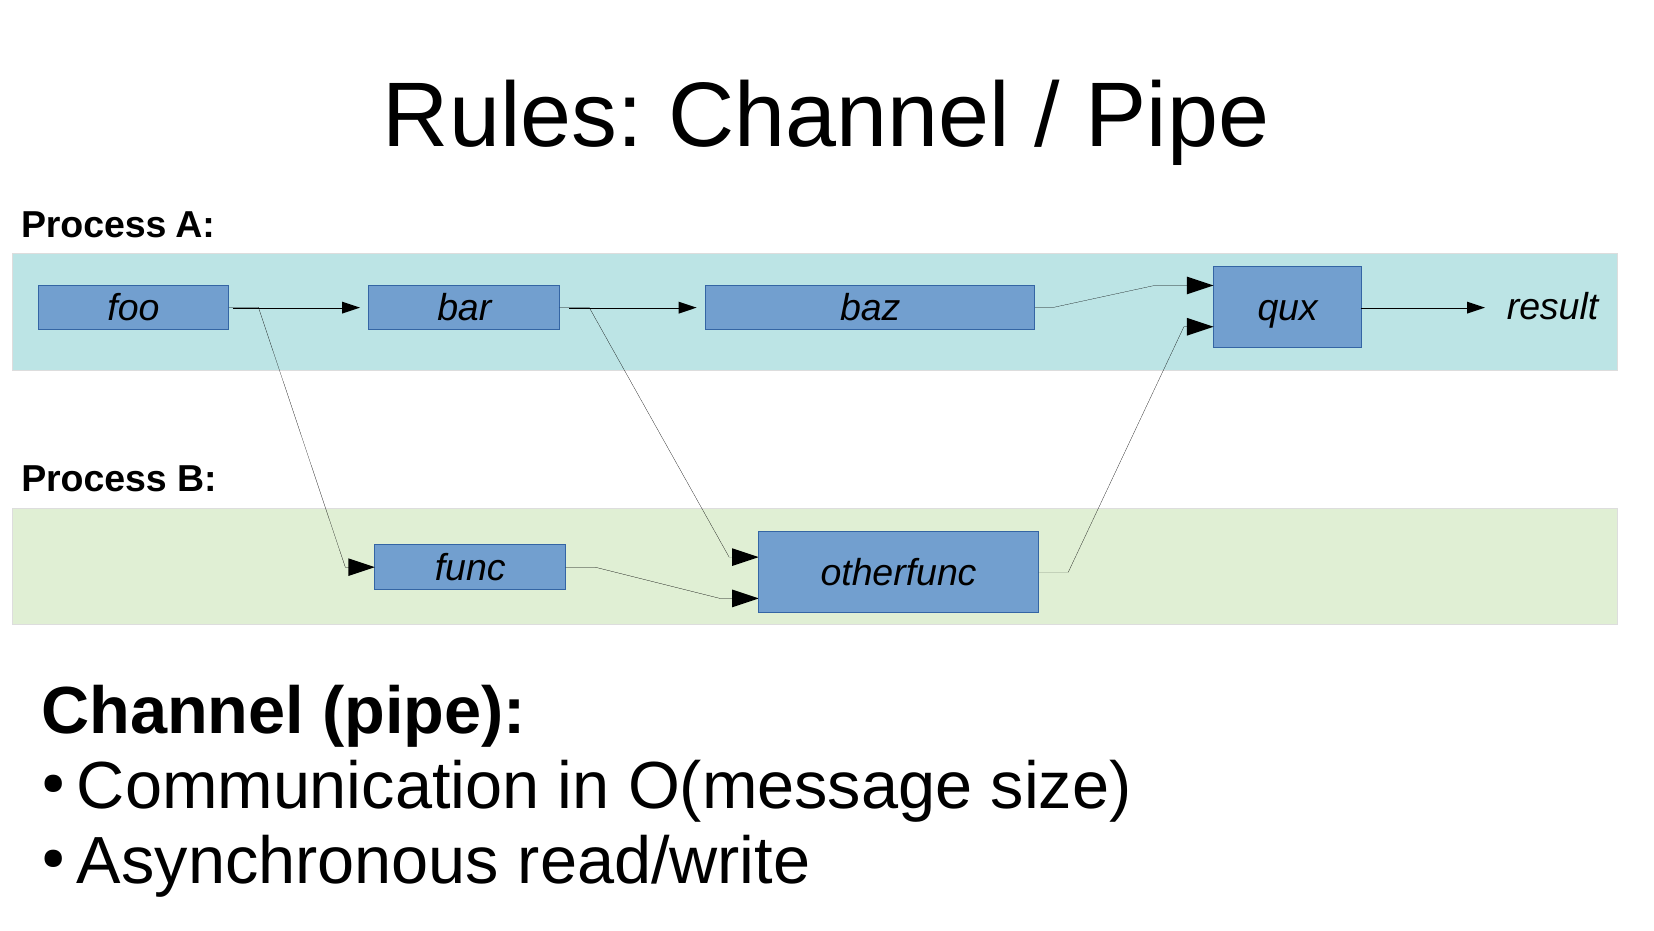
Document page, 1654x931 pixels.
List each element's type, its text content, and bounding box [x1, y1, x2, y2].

text_box foo [38, 285, 229, 330]
title Rules: Channel / Pipe [82, 37, 1571, 193]
text_box baz [705, 285, 1035, 330]
text_box result [1492, 278, 1630, 378]
subtitle Channel (pipe): Communication in O(message size) Asynchronous read/write [41, 654, 1530, 917]
text_box qux [1213, 266, 1362, 348]
text_box bar [368, 285, 560, 330]
text_box Process B: [6, 449, 280, 507]
text_box [12, 508, 1618, 625]
text_box Process A: [6, 195, 280, 253]
text_box func [374, 544, 566, 590]
text_box otherfunc [758, 531, 1039, 613]
text_box [703, 508, 1097, 572]
text_box [12, 253, 1618, 371]
text_box [326, 508, 758, 598]
